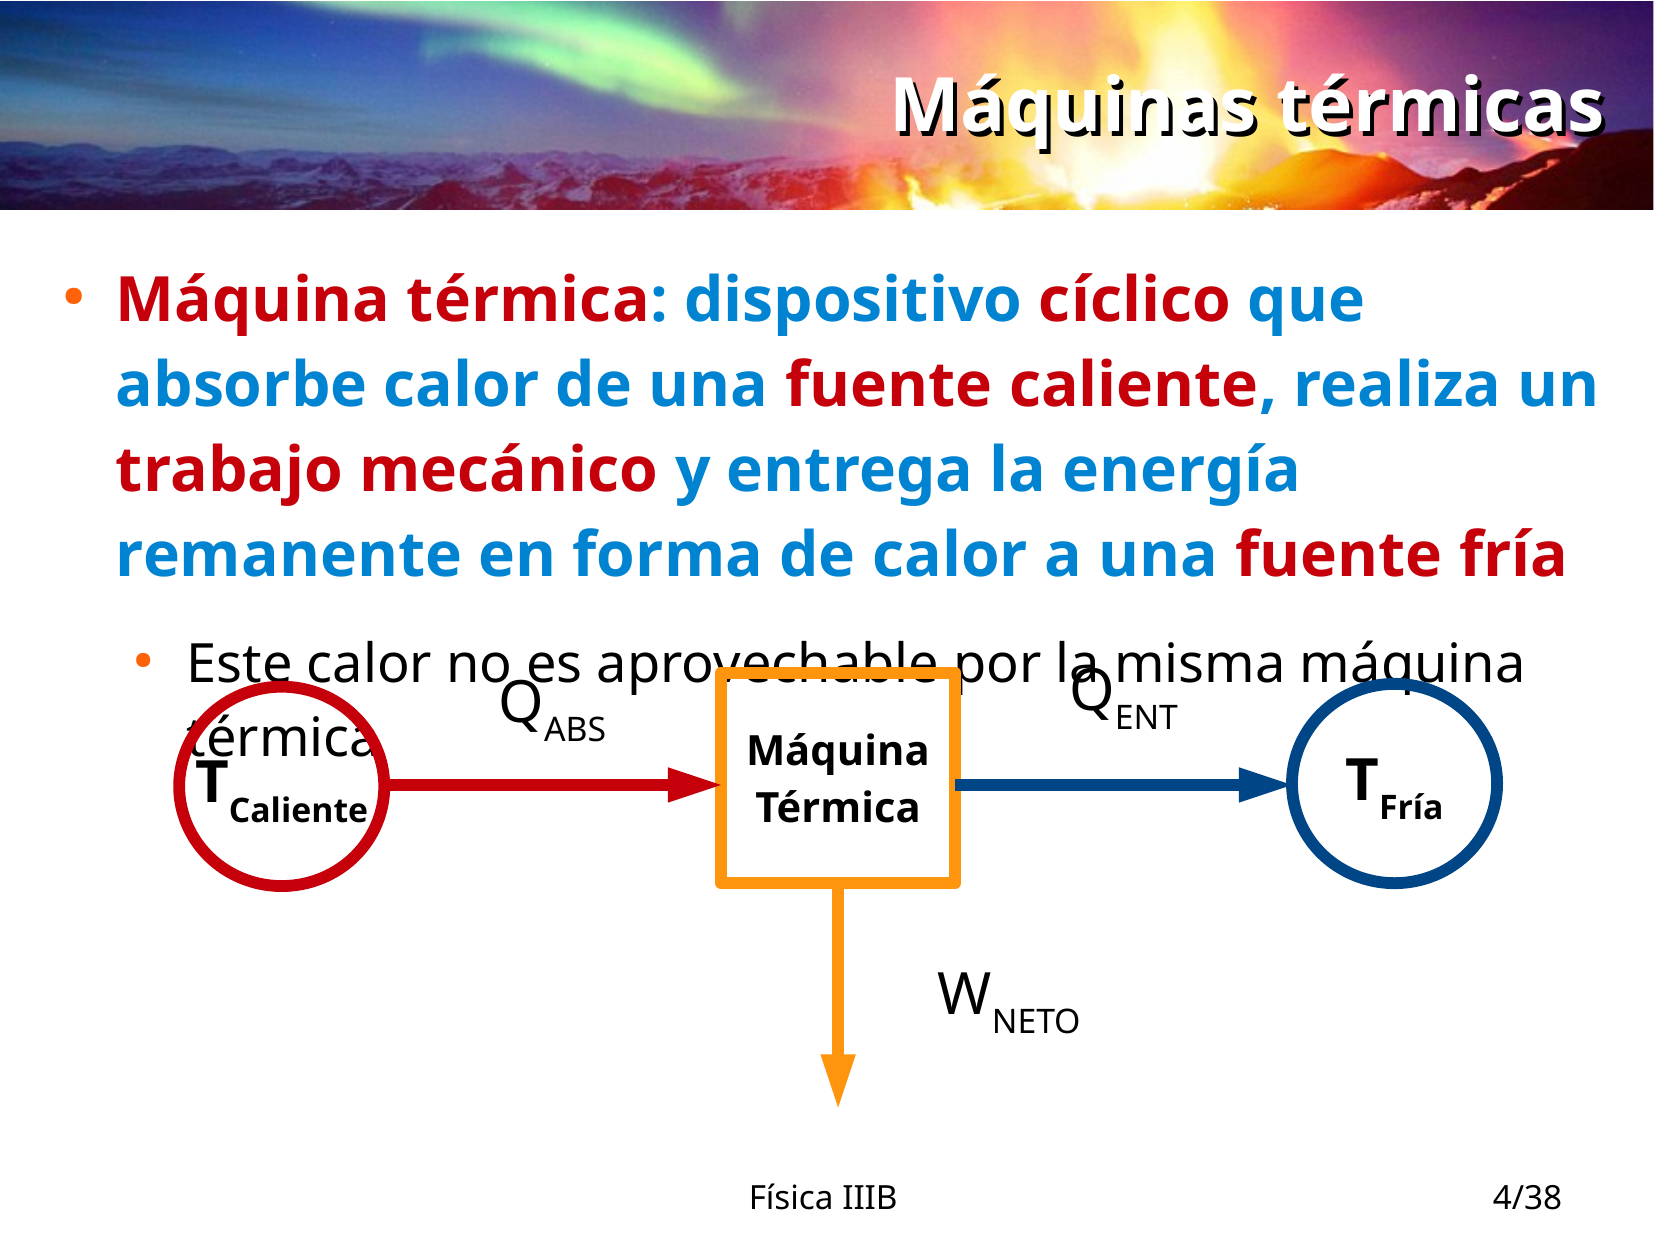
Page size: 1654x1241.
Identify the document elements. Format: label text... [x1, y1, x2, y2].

text_box TFría [1292, 683, 1498, 884]
text_box WNETO [865, 945, 1153, 1156]
list Máquina térmica: dispositivo cíclico que absorbe calor de una fuente caliente, realiza un trabajo mecánico y entrega la energía remanente en forma de calor a una fuente fría Este calor no es aprovechable por la misma máquina térmica [45, 255, 1606, 1156]
text_box Máquina Térmica [720, 672, 956, 884]
title Máquinas térmicas [45, 15, 1606, 191]
text_box TCaliente [179, 686, 385, 887]
picture [0, 1, 1654, 210]
